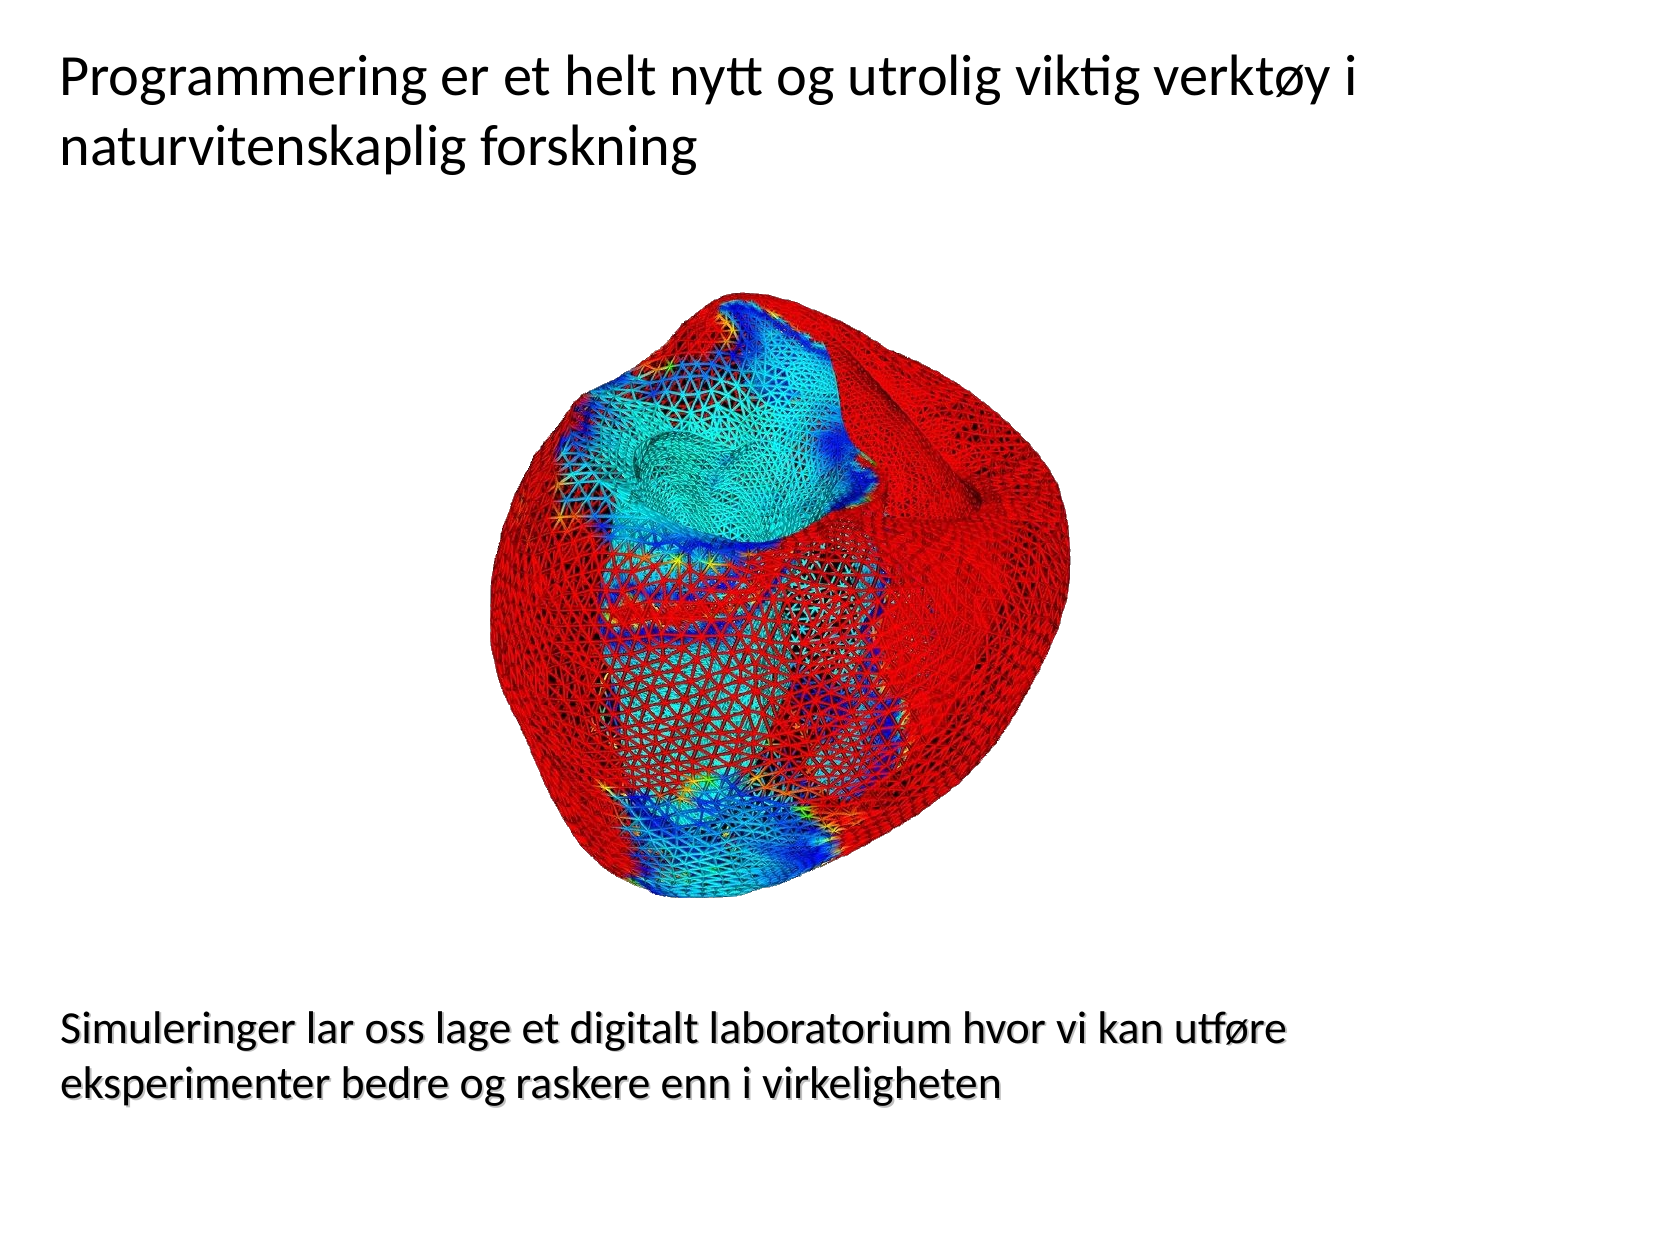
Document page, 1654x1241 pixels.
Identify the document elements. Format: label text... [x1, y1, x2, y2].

text_box Simuleringer lar oss lage et digitalt laboratorium hvor vi kan utføre eksperimenter bedre og raskere enn i virkeligheten [45, 989, 1486, 1218]
picture [300, 239, 1231, 938]
text_box Programmering er et helt nytt og utrolig viktig verktøy i naturvitenskaplig forskning [44, 29, 1485, 258]
